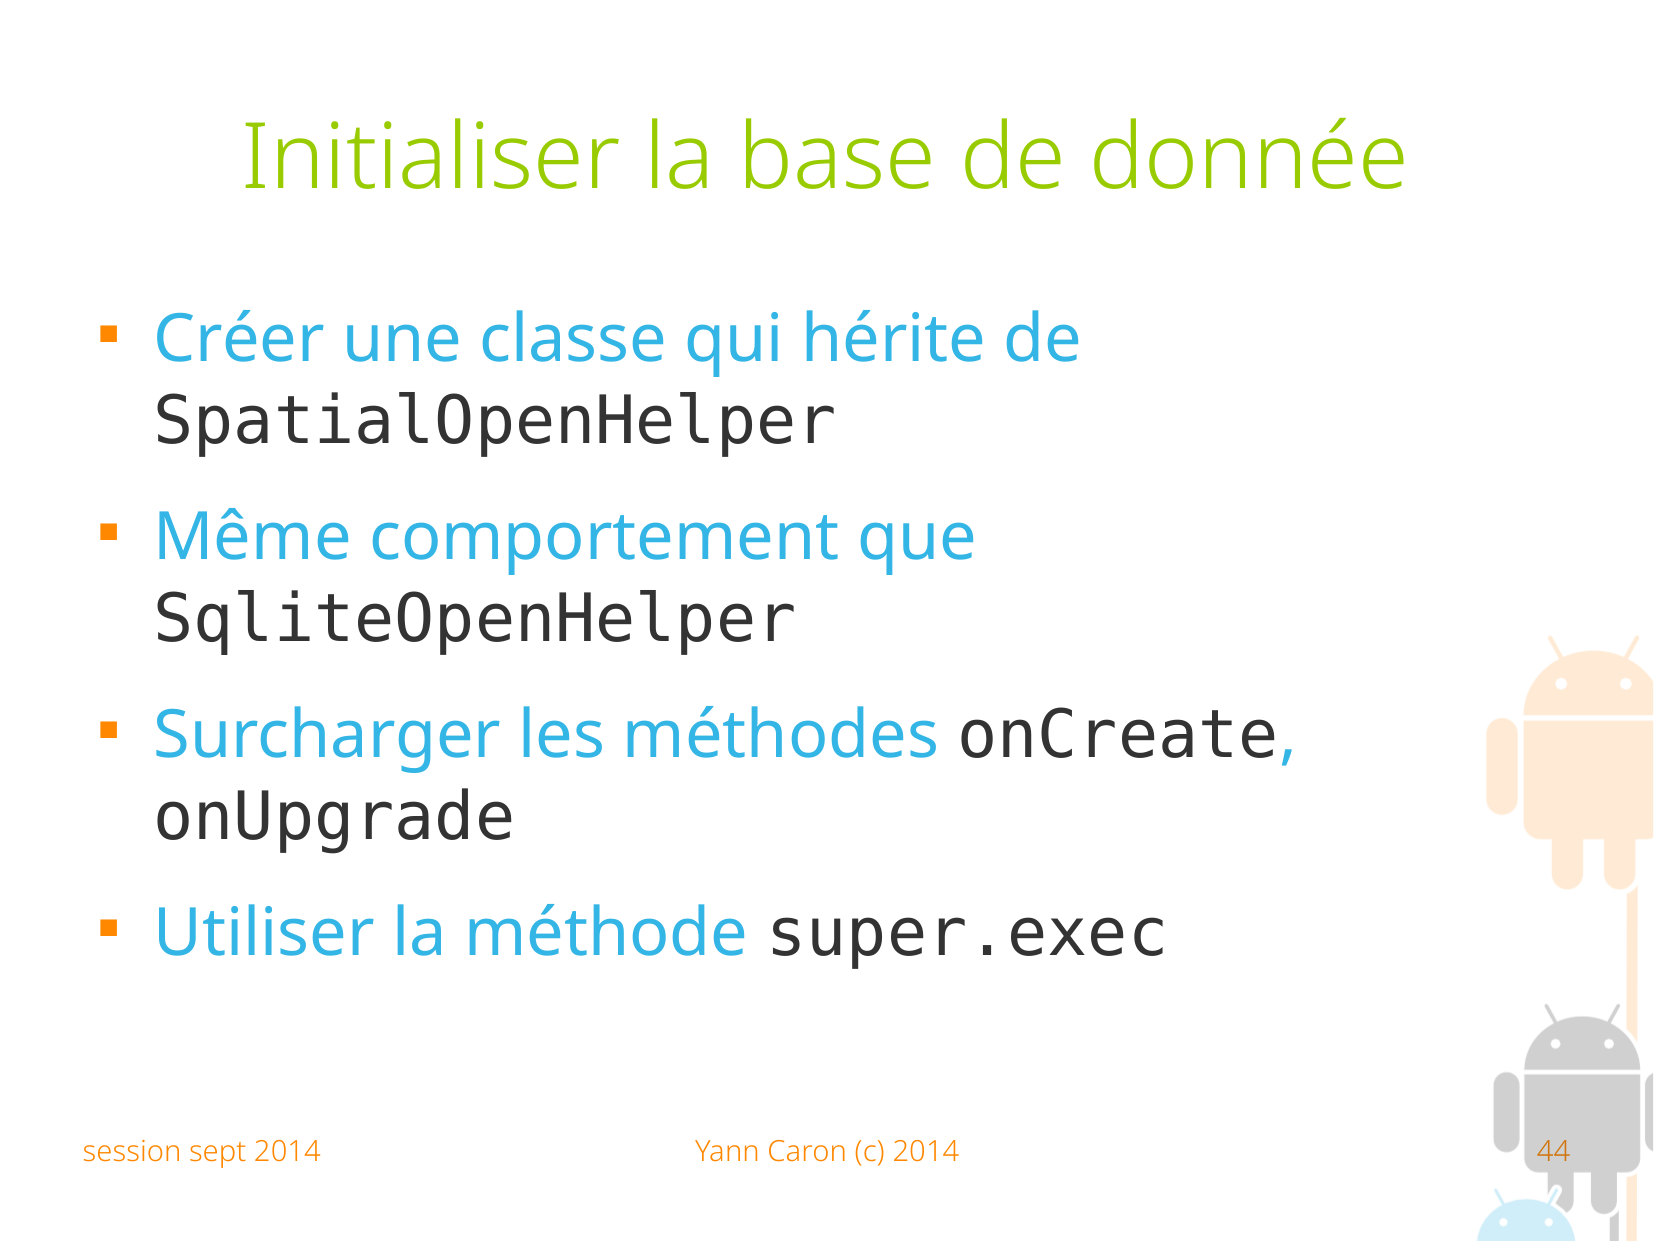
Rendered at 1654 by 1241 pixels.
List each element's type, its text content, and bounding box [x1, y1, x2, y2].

title Initialiser la base de donnée [82, 49, 1571, 257]
picture [240, 423, 1654, 1241]
list Créer une classe qui hérite de SpatialOpenHelper Même comportement que SqliteOpenHelper Surcharger les méthodes onCreate, onUpgrade Utiliser la méthode super.exec [82, 290, 1571, 1010]
